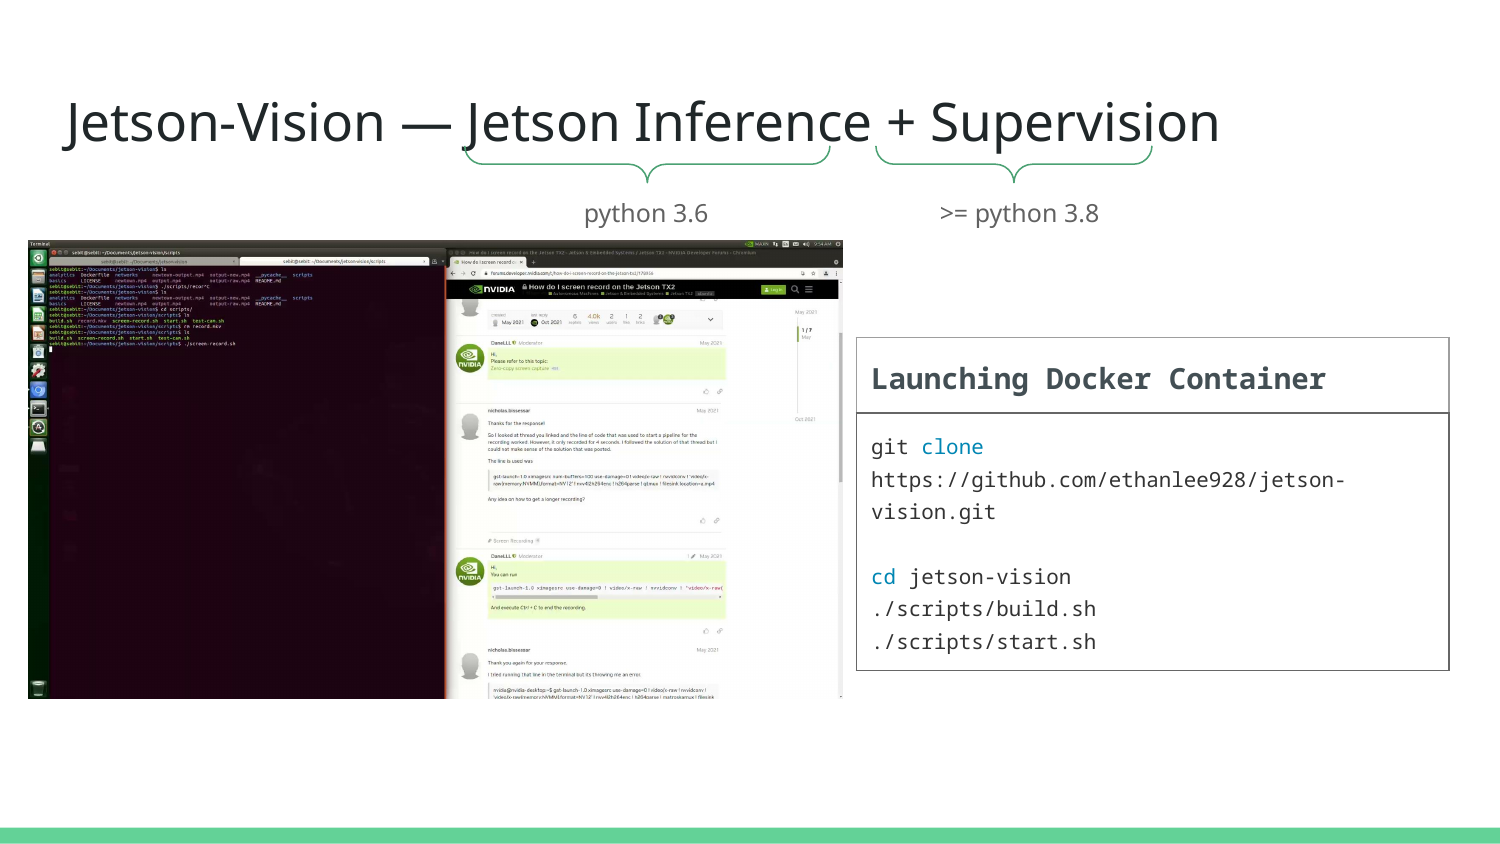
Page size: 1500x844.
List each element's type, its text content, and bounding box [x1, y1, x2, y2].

text_box >= python 3.8 [924, 182, 1128, 241]
table_header Launching Docker Container [857, 338, 1448, 412]
text_box python 3.6 [568, 182, 727, 240]
title Jetson-Vision — Jetson Inference + Supervision [51, 72, 1449, 167]
picture [28, 240, 843, 699]
table_cell git clone https://github.com/ethanlee928/jetson-vision.git cd jetson-vision ./scripts/build.sh ./scripts/start.sh [857, 414, 1448, 670]
